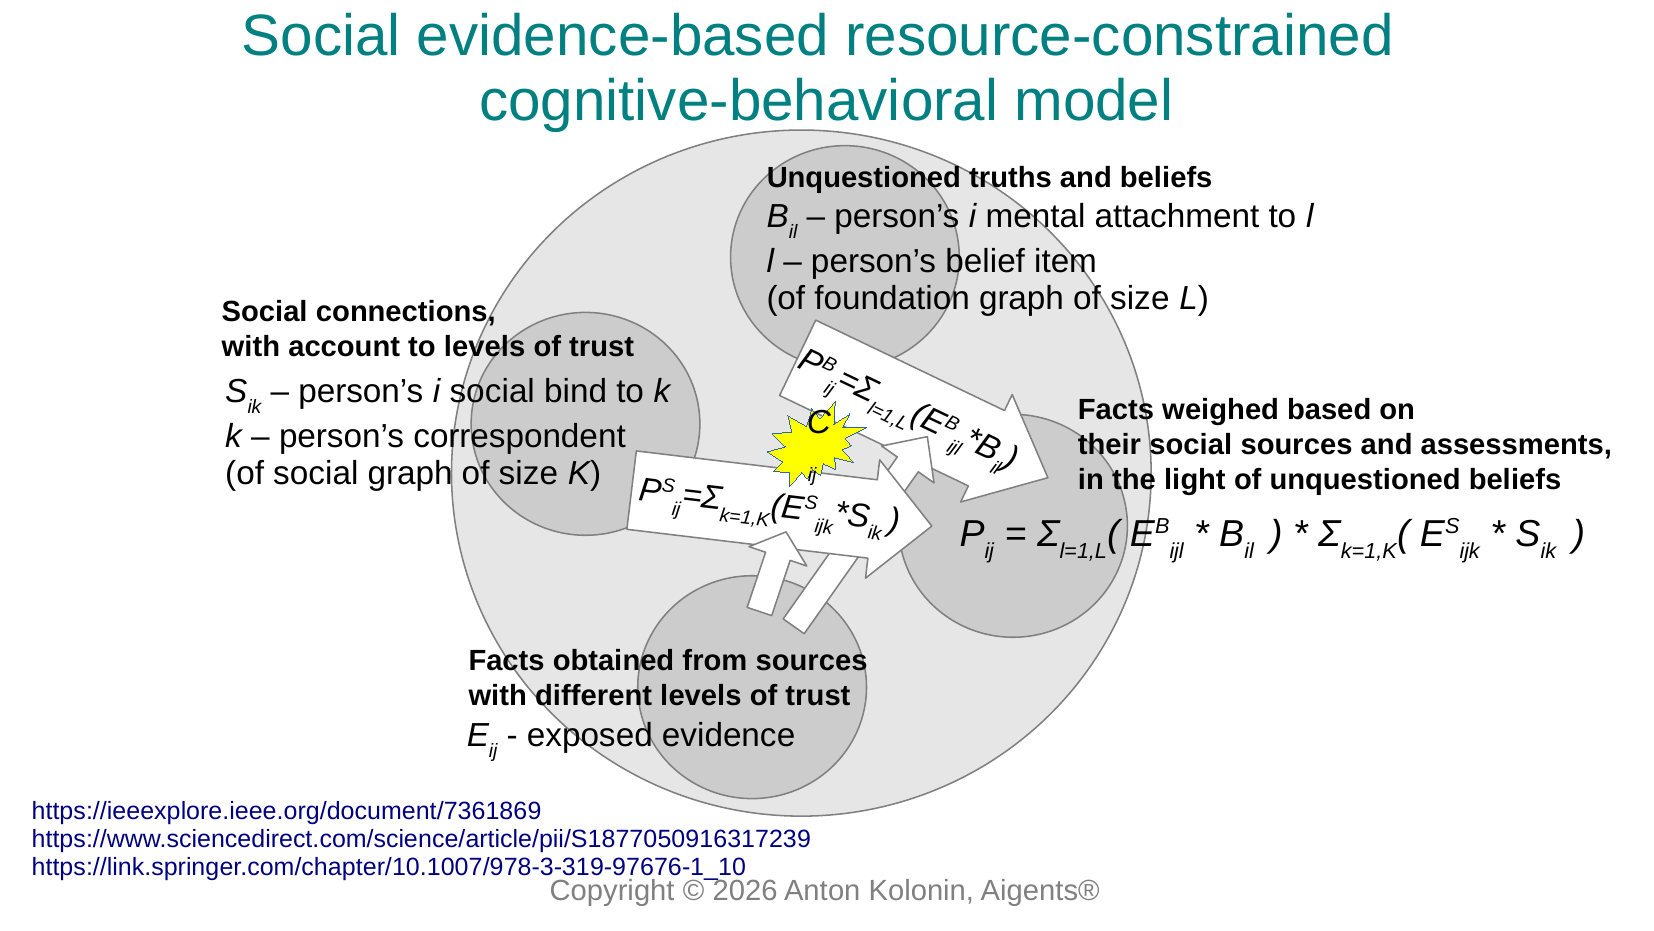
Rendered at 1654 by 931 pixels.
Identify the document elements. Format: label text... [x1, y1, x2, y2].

text_box Social connections, with account to levels of trust [206, 284, 645, 358]
text_box Unquestioned truths and beliefs [704, 151, 1284, 207]
text_box Eij - exposed evidence [452, 709, 857, 775]
text_box Facts obtained from sources with different levels of trust [453, 633, 874, 716]
text_box [452, 324, 1151, 816]
text_box Bil – person’s i mental attachment to l l – person’s belief item (of foundation graph of size L) [751, 189, 1329, 324]
text_box Facts weighed based on their social sources and assessments, in the light of unquestioned beliefs [1063, 383, 1580, 494]
text_box PBij=Σl=1,L(EBijl*Bil) [779, 324, 1048, 502]
text_box [469, 134, 922, 467]
text_box Sik – person’s i social bind to k k – person’s correspondent (of social graph of size K) [210, 365, 686, 499]
text_box Social evidence-based resource-constrained cognitive-behavioral model [0, 2, 1654, 134]
text_box Cij [767, 401, 867, 487]
text_box Pij = Σl=1,L( EBijl * Bil ) * Σk=1,K( ESijk * Sik ) [944, 504, 1615, 571]
text_box PSij=Σk=1,K(ESijk*Sik ) [626, 450, 932, 579]
text_box https://ieeexplore.ieee.org/document/7361869 https://www.sciencedirect.com/science/article/pii/S1877050916317239 https://link.springer.com/chapter/10.1007/978-3-319-97676-1_10 [16, 789, 828, 889]
